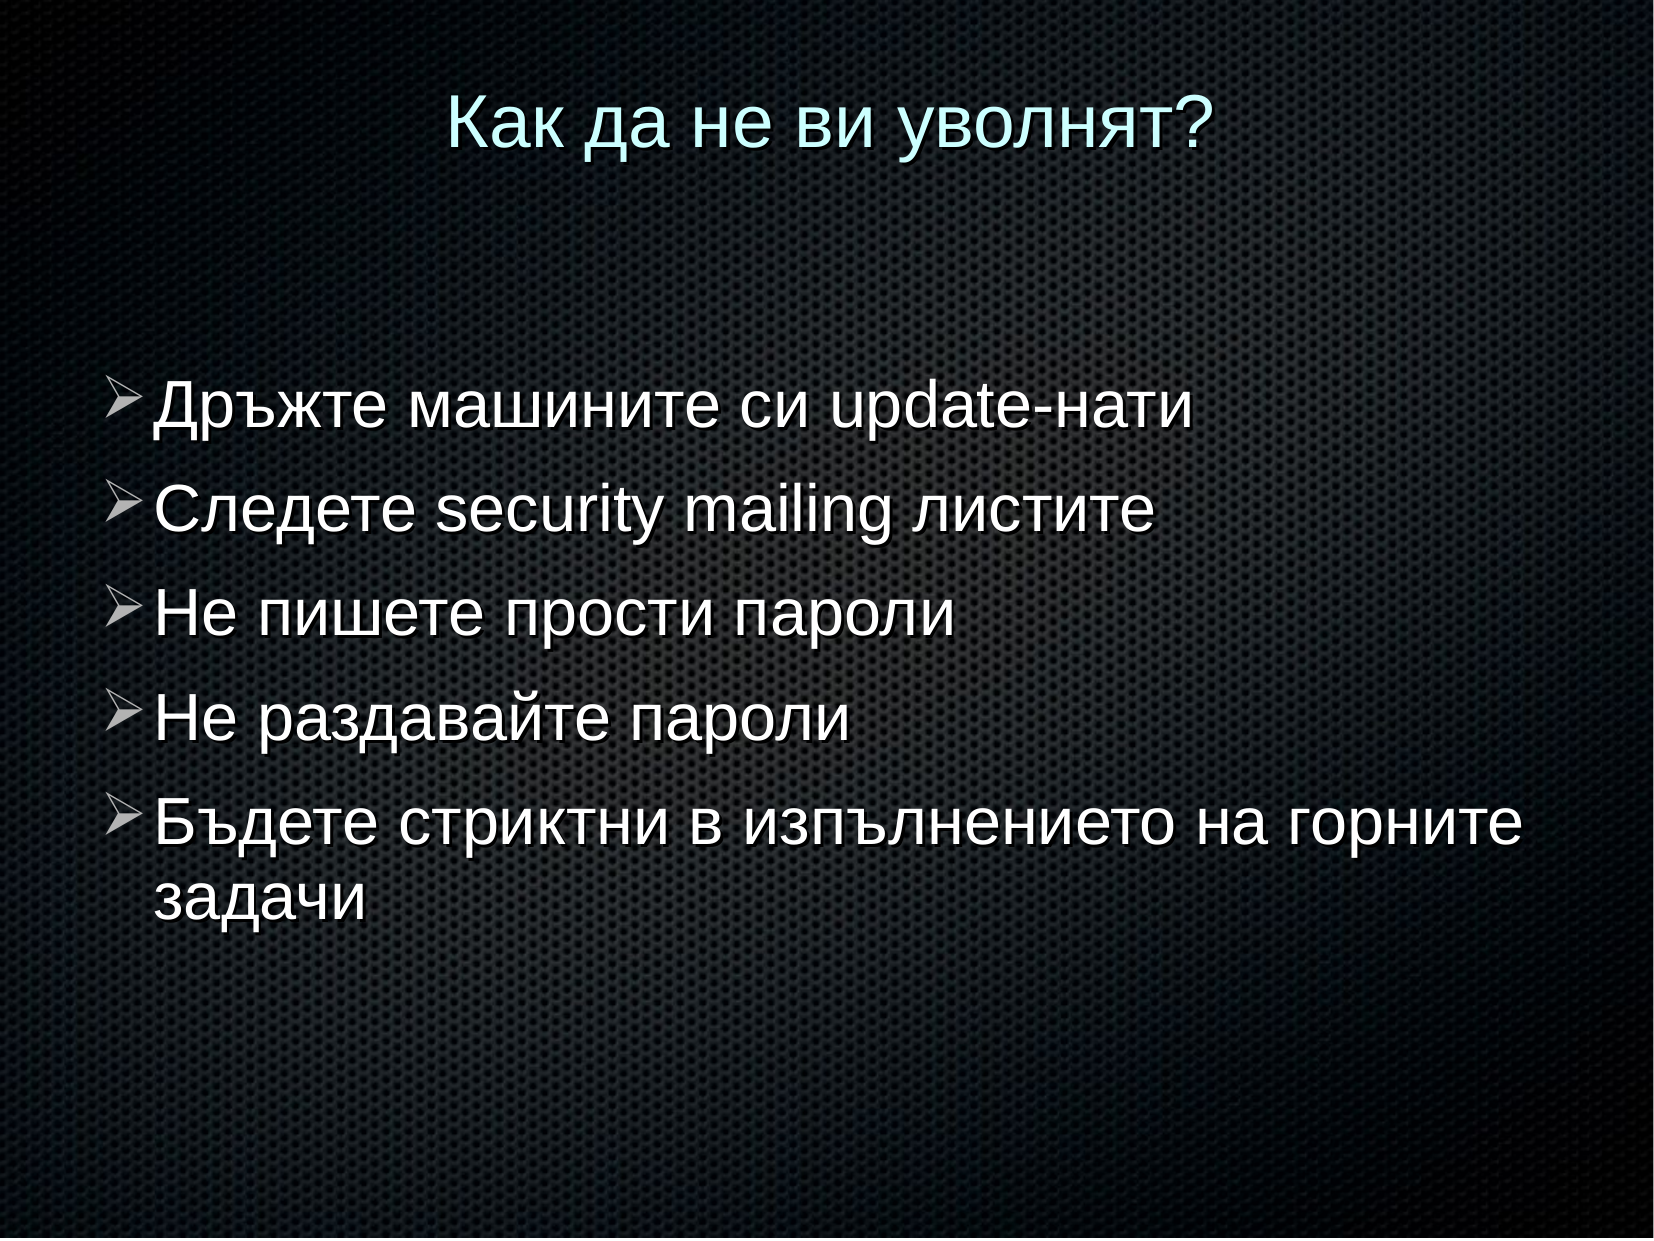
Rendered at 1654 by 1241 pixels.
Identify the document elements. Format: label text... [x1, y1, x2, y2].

list Дръжте машините си update-нати Следете security mailing листите Не пишете прости пароли Не раздавайте пароли Бъдете стриктни в изпълнението на горните задачи [82, 262, 1571, 1148]
picture [0, 0, 1654, 1238]
title Как да не ви уволнят? [86, 25, 1576, 218]
